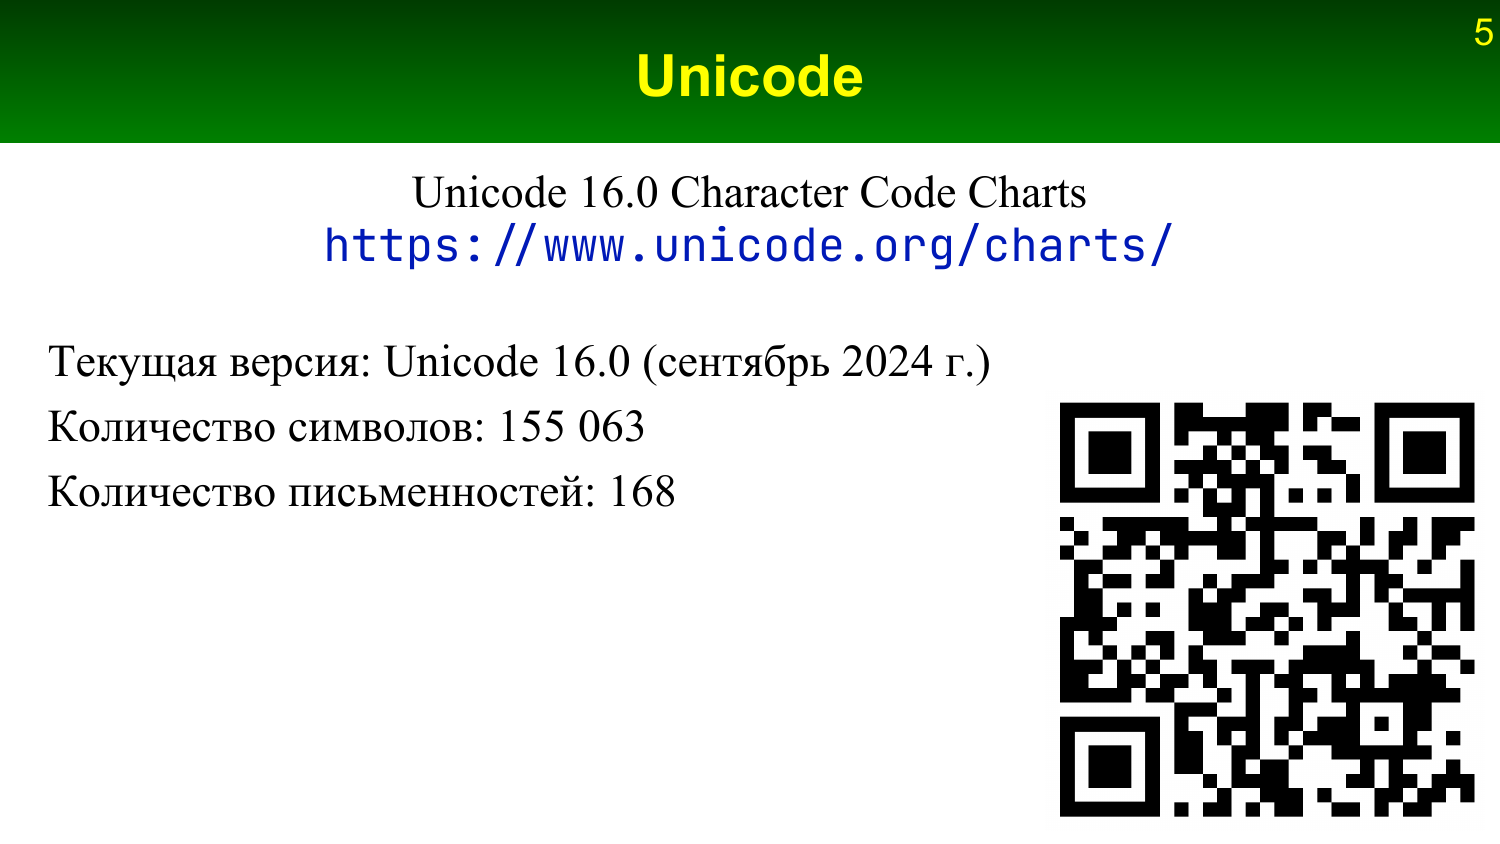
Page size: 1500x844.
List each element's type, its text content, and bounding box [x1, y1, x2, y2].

picture [1045, 390, 1485, 831]
text_box Unicode 16.0 Character Code Charts https://www.unicode.org/charts/ [54, 153, 1460, 279]
title Unicode [112, 11, 1388, 135]
text_box Текущая версия: Unicode 16.0 (сентябрь 2024 г.) Количество символов: 155 063 Количество письменностей: 168 [47, 322, 1009, 532]
